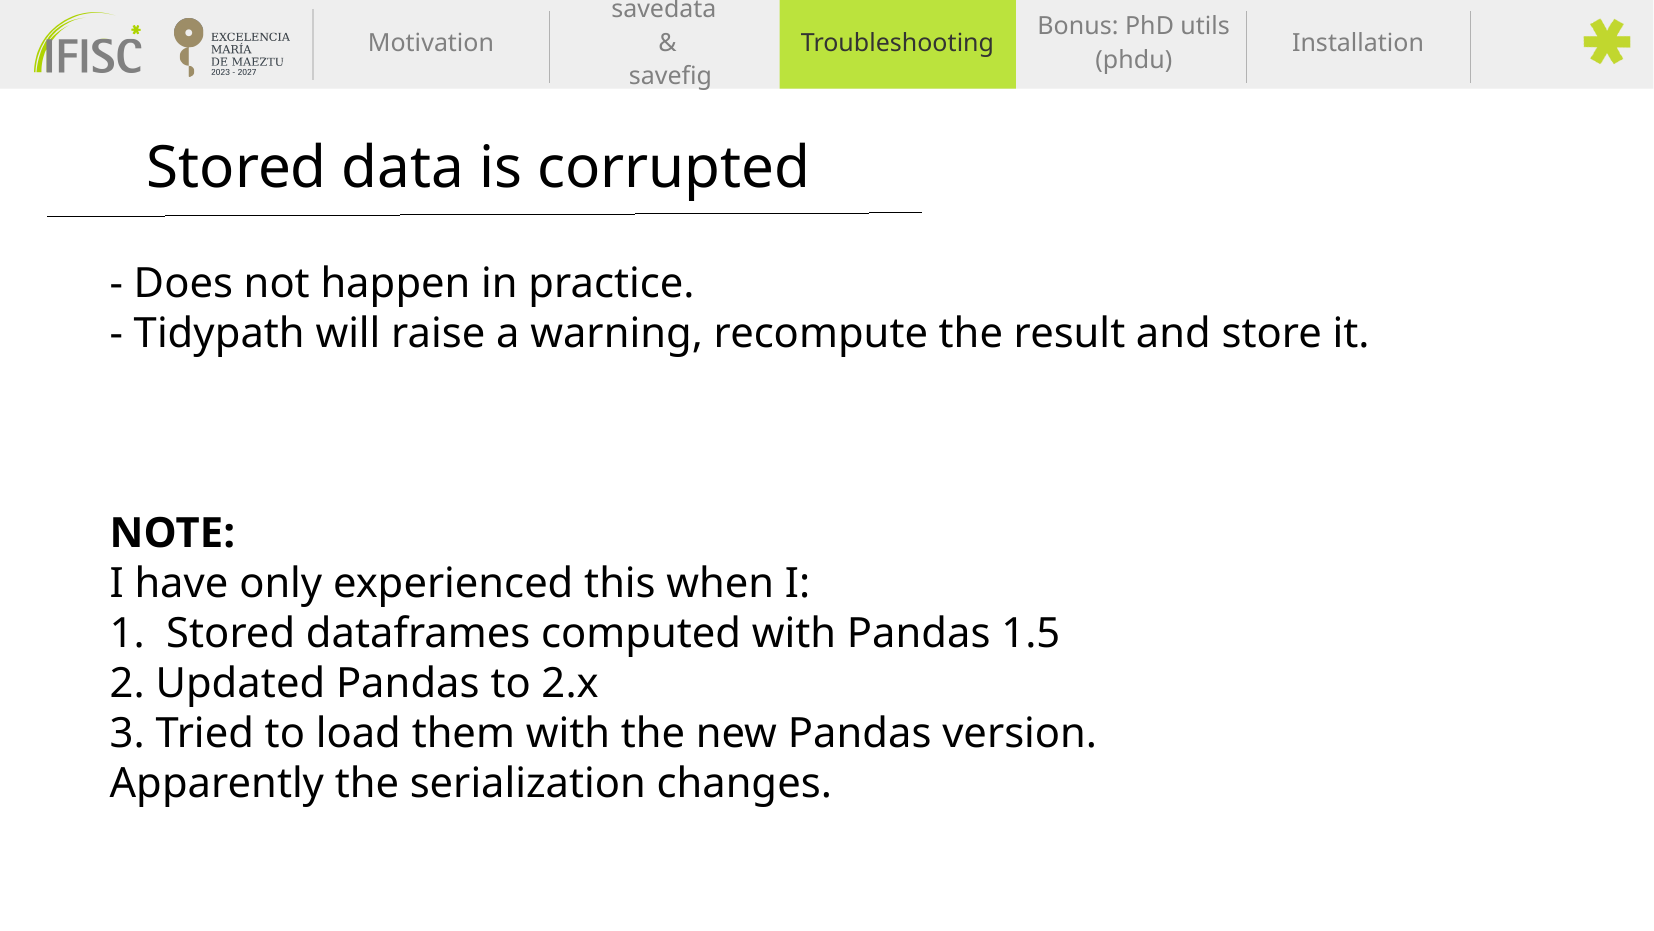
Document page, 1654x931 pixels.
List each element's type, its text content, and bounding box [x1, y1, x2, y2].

text_box Troubleshooting [779, 0, 1016, 89]
text_box Motivation [318, 0, 544, 83]
text_box Stored data is corrupted [41, 122, 916, 217]
picture [174, 18, 290, 77]
picture [1582, 17, 1631, 65]
text_box Installation [1246, 0, 1471, 83]
text_box Bonus: PhD utils (phdu) [1021, 0, 1246, 83]
text_box savedata & savefig [555, 0, 780, 92]
picture [29, 9, 148, 76]
text_box - Does not happen in practice. - Tidypath will raise a warning, recompute the result and store it. NOTE: I have only experienced this when I: 1. Stored dataframes computed with Pandas 1.5 2. Updated Pandas to 2.x 3. Tried to load them with the new Pandas version. Apparently the serialization changes. [94, 248, 1394, 814]
